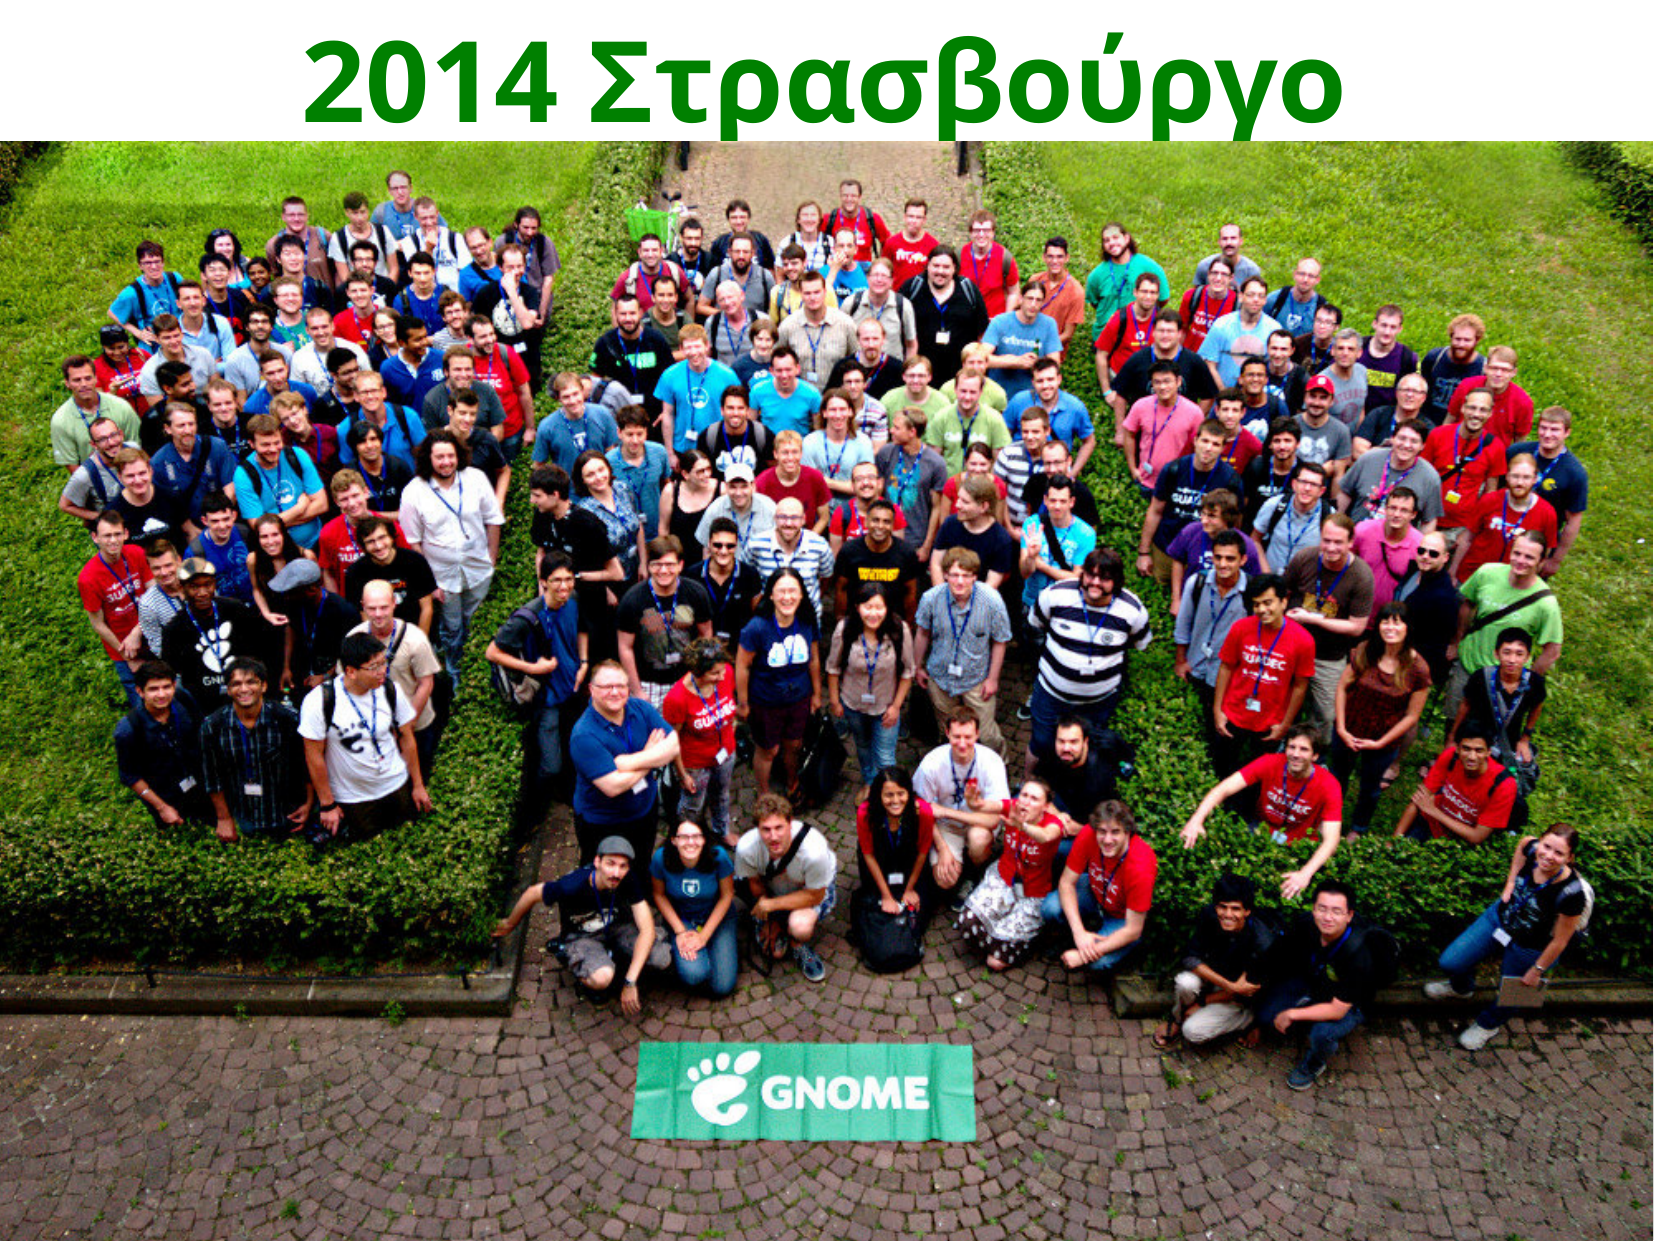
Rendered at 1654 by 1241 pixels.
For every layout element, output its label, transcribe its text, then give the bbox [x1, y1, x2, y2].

text_box 2014 Στρασβούργο [112, 0, 1538, 141]
picture [0, 0, 1654, 1241]
